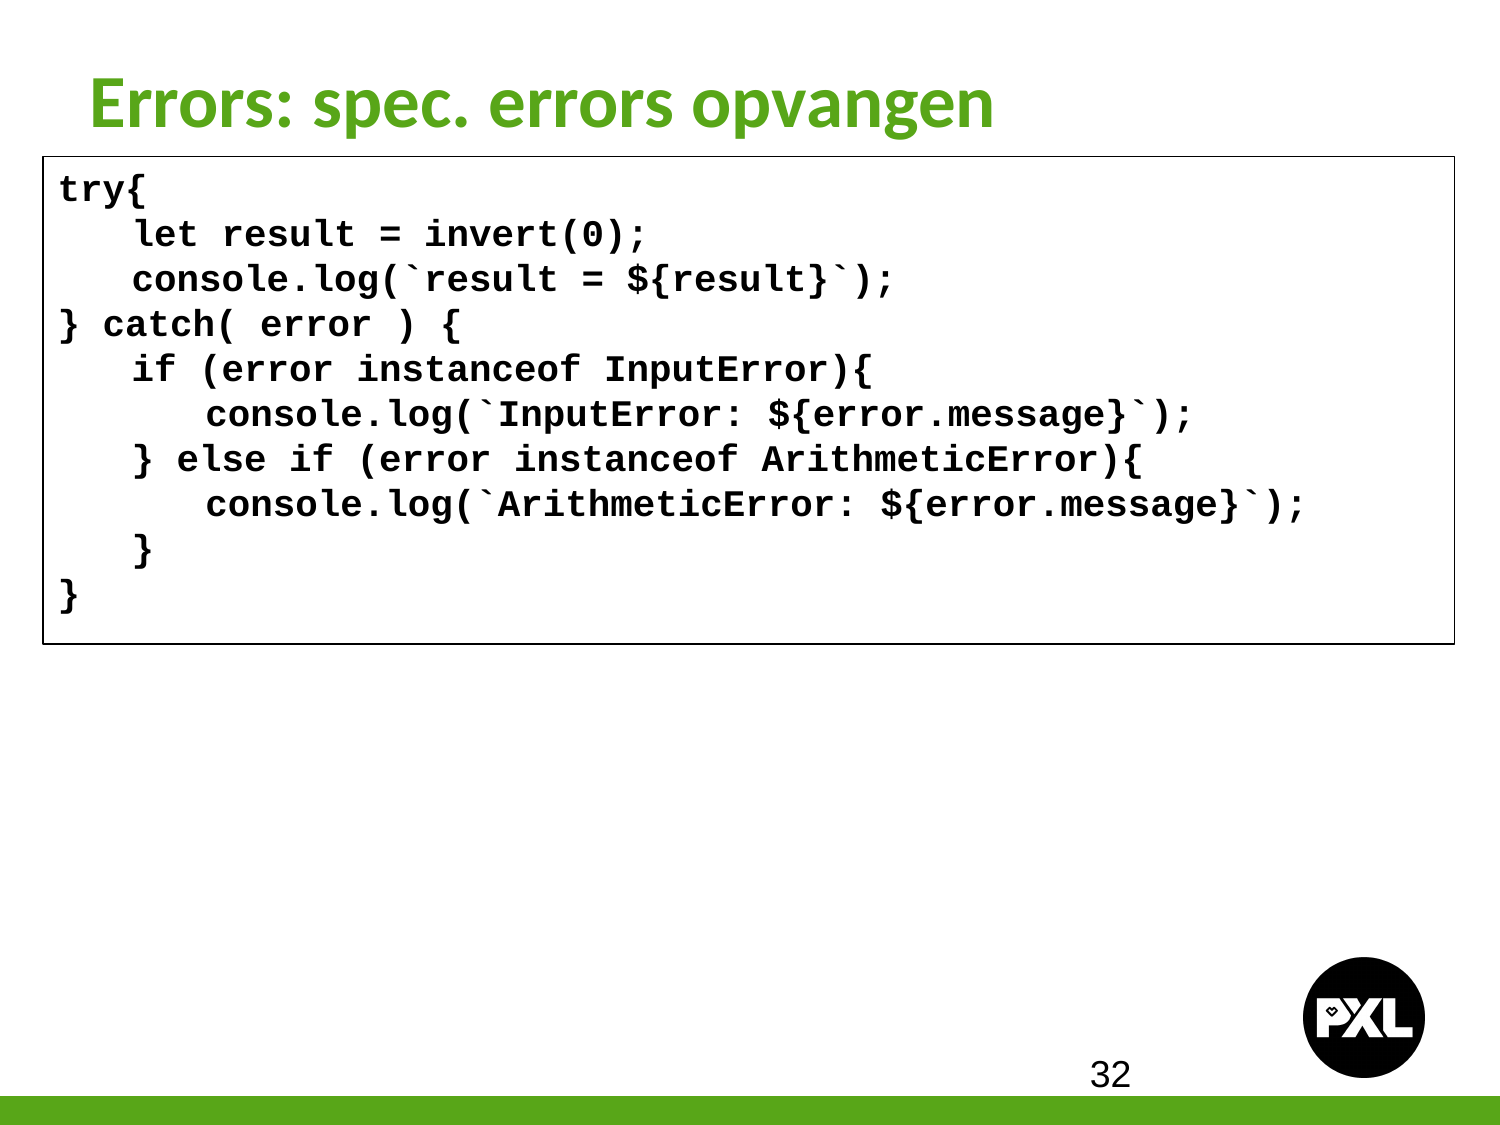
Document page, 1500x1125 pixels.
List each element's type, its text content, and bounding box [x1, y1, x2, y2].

text_box Errors: spec. errors opvangen [75, 45, 1500, 233]
text_box <number> [1074, 1042, 1304, 1103]
text_box try{ let result = invert(0); console.log(`result = ${result}`); } catch( error ) { if (error instanceof InputError){ console.log(`InputError: ${error.message}`); } else if (error instanceof ArithmeticError){ console.log(`ArithmeticError: ${error.message}`); } } [42, 156, 1455, 644]
picture [1303, 957, 1425, 1078]
